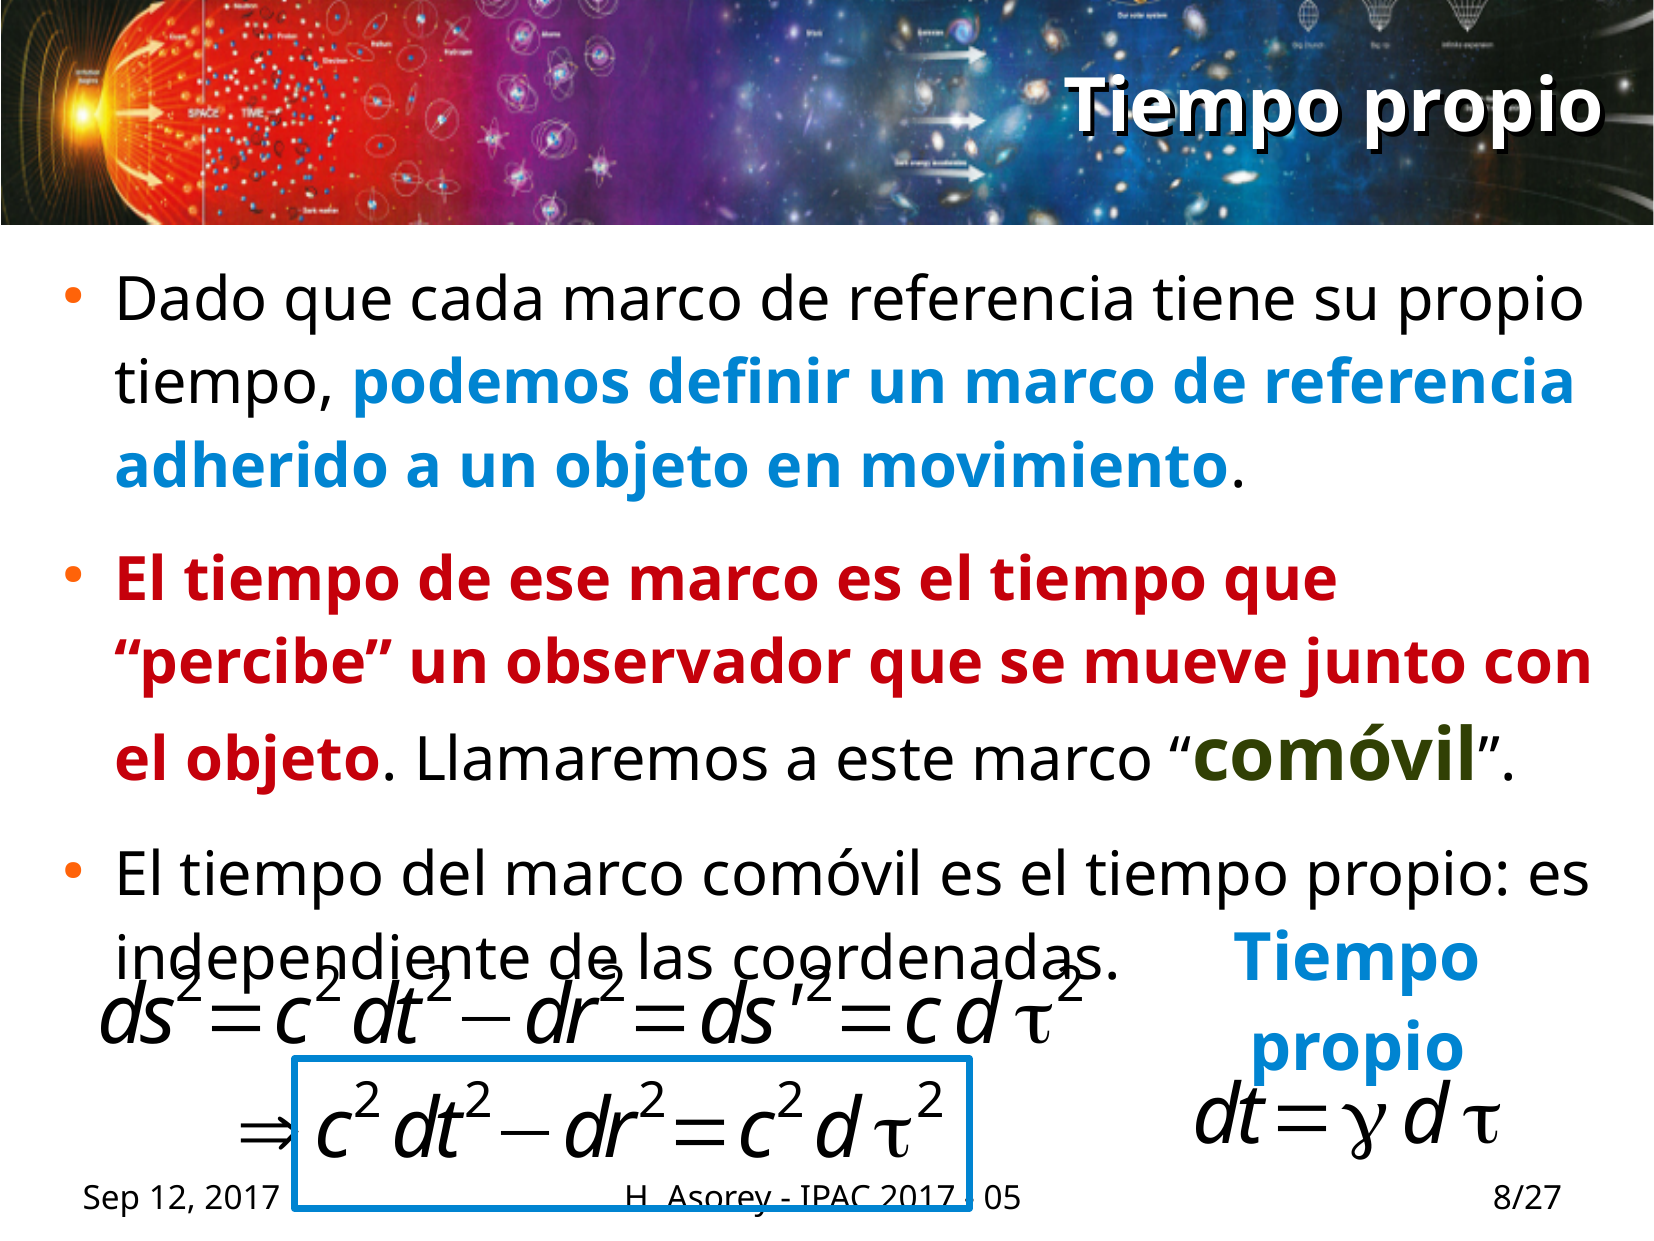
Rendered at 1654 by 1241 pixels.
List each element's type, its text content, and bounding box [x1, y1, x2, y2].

chart [298, 1062, 966, 1179]
text_box Tiempo propio [1140, 934, 1576, 1065]
chart [90, 953, 1090, 1179]
picture [1, 0, 1654, 225]
chart [1185, 1062, 1511, 1164]
title Tiempo propio [45, 15, 1606, 191]
list Dado que cada marco de referencia tiene su propio tiempo, podemos definir un marco de referencia adherido a un objeto en movimiento. El tiempo de ese marco es el tiempo que “percibe” un observador que se mueve junto con el objeto. Llamaremos a este marco “comóvil”. El tiempo del marco comóvil es el tiempo propio: es independiente de las coordenadas. [45, 255, 1606, 1156]
